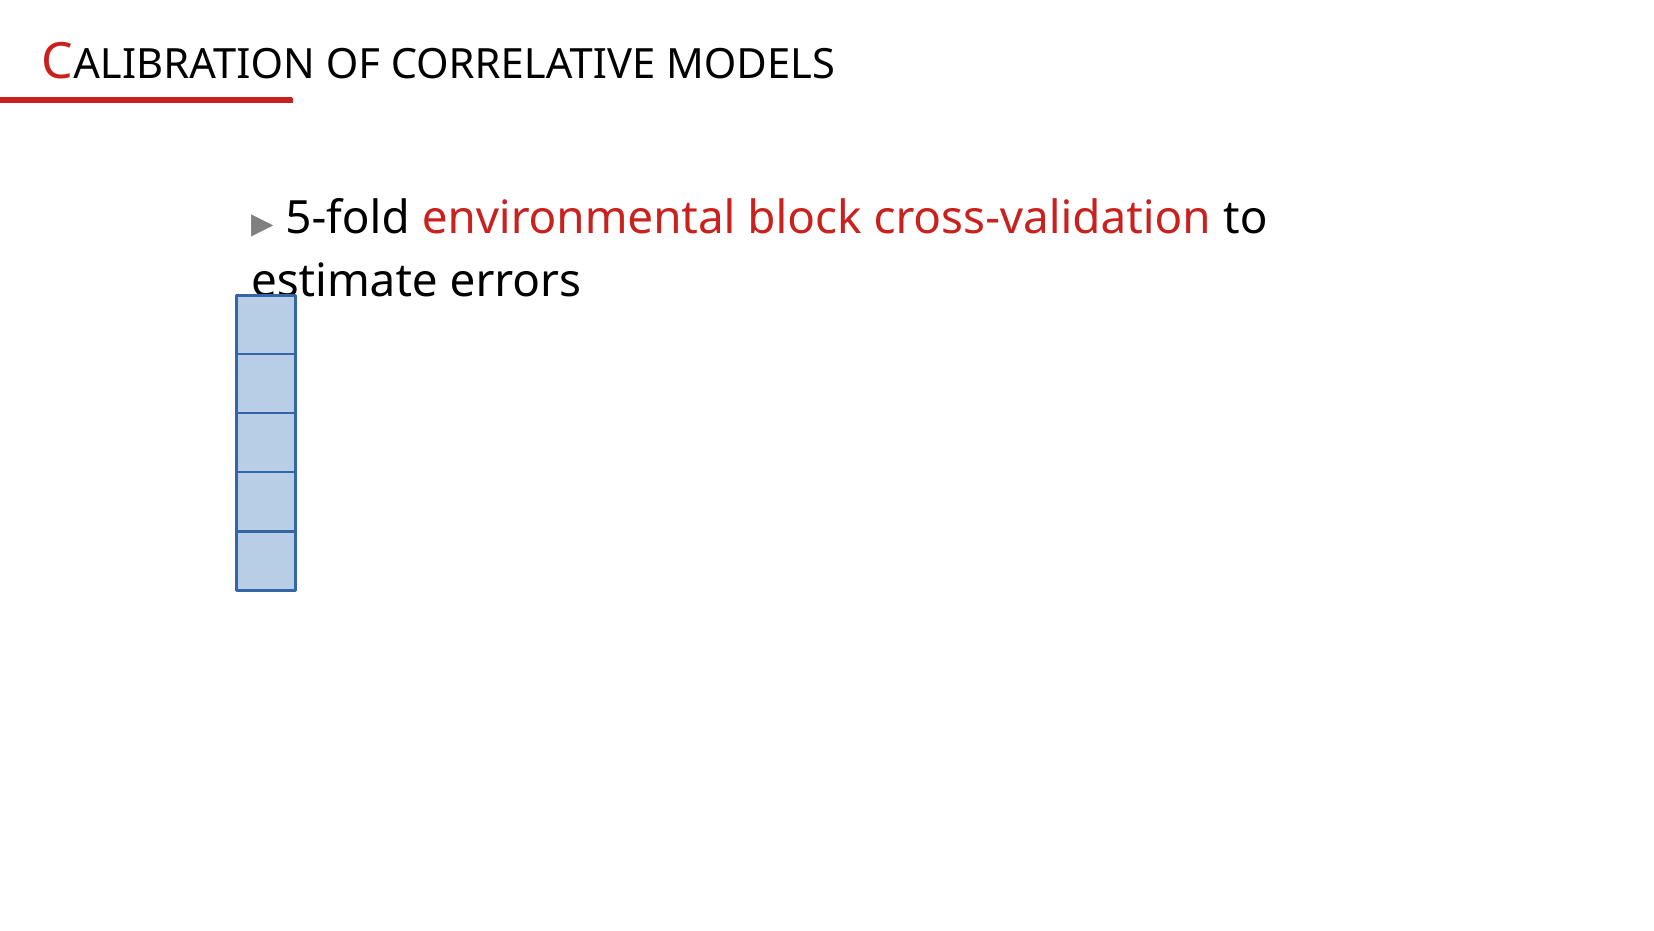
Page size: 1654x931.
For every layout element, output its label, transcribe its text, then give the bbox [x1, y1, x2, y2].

text_box ▶ 5-fold environmental block cross-validation to estimate errors [236, 177, 1418, 255]
text_box [236, 473, 296, 532]
text_box [236, 295, 296, 354]
text_box [236, 533, 296, 591]
text_box [236, 355, 296, 413]
text_box [236, 414, 296, 472]
text_box CALIBRATION OF CORRELATIVE MODELS [27, 0, 1622, 119]
